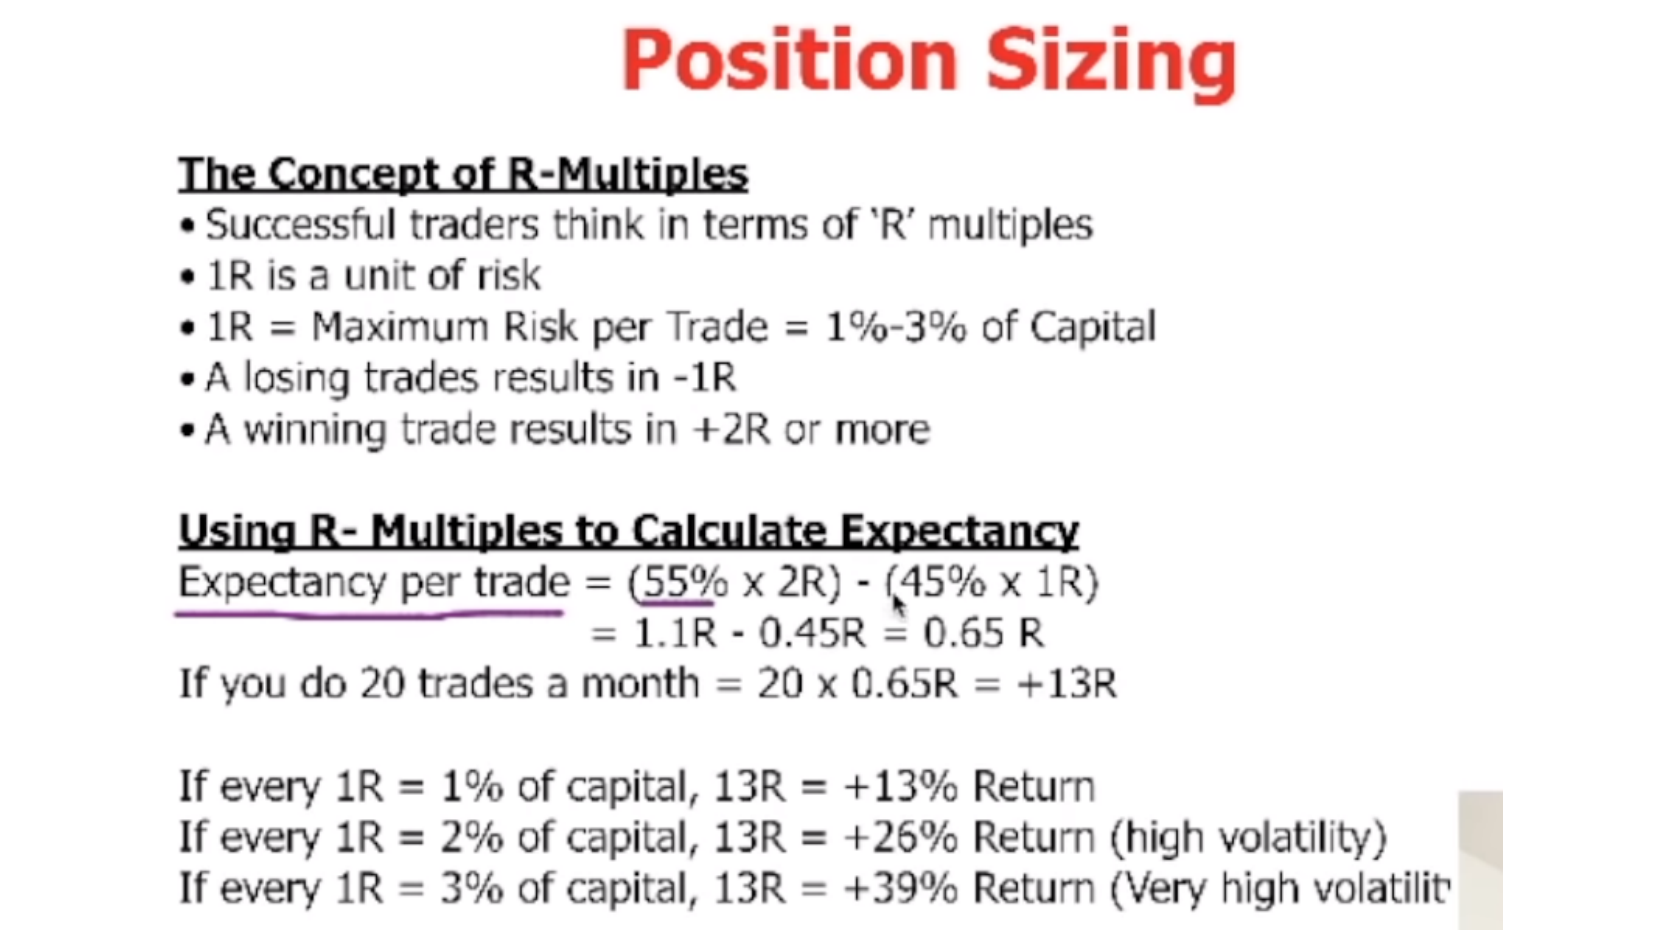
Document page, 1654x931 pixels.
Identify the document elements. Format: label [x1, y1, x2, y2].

picture [149, 0, 1503, 930]
